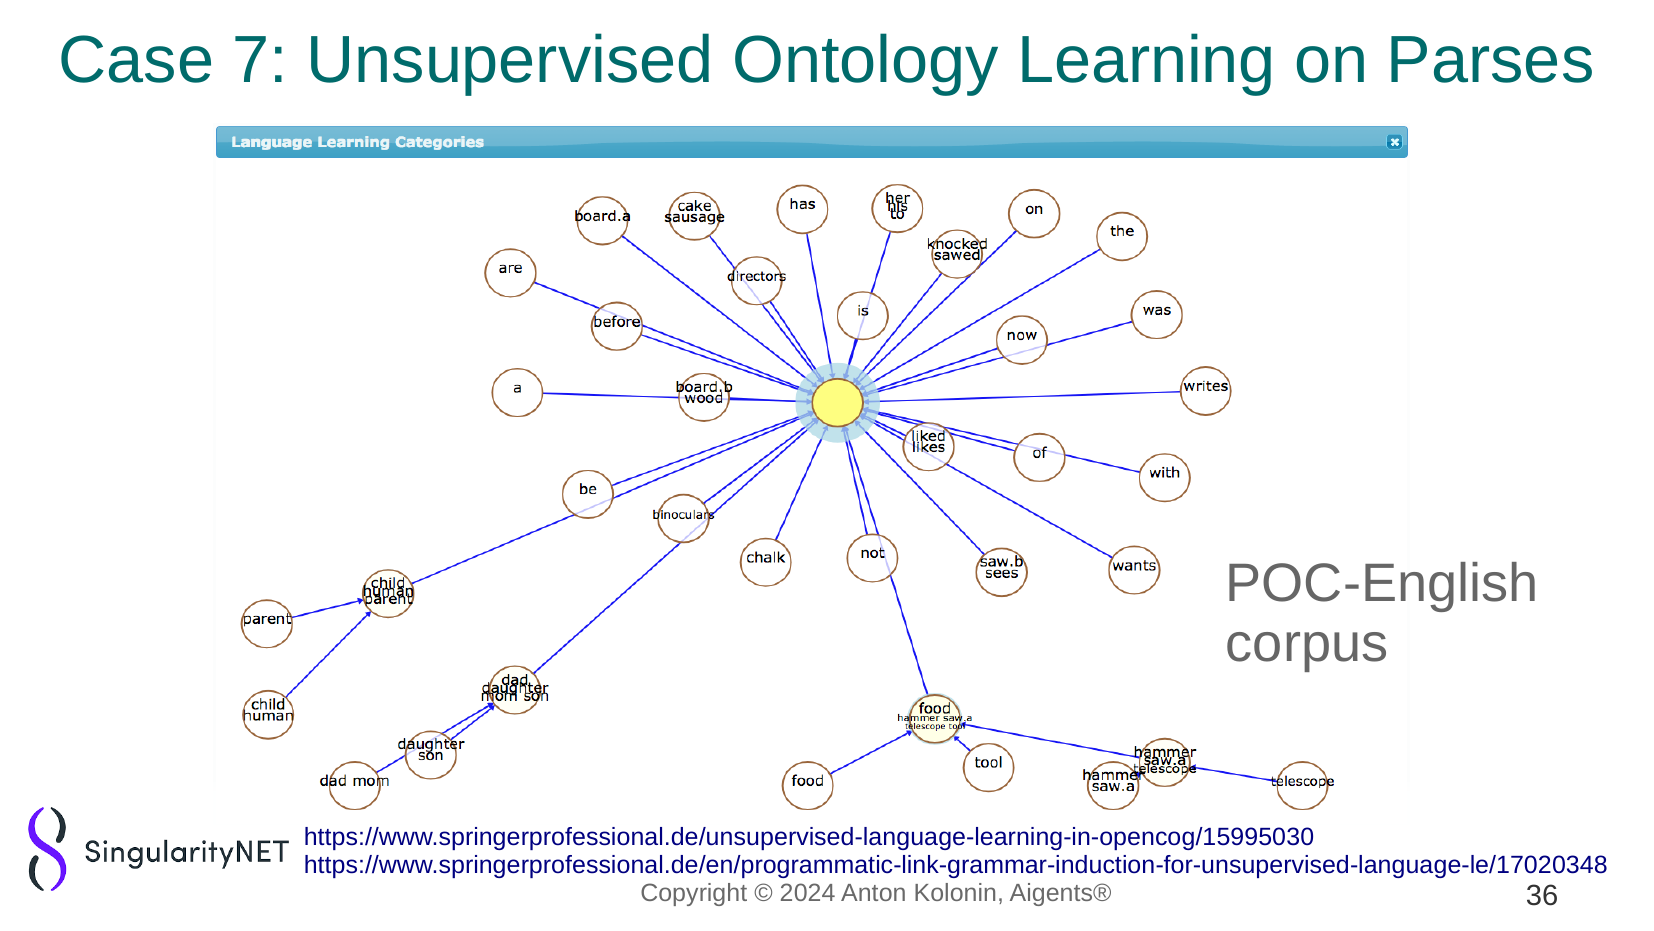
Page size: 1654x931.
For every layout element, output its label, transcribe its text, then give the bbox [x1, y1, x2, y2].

text_box Case 7: Unsupervised Ontology Learning on Parses [0, 4, 1654, 115]
text_box POC-English corpus [1210, 544, 1654, 687]
text_box https://www.springerprofessional.de/unsupervised-language-learning-in-opencog/15995030 https://www.springerprofessional.de/en/programmatic-link-grammar-induction-for-unsupervised-language-le/17020348 [288, 815, 1626, 887]
picture [28, 123, 1410, 891]
